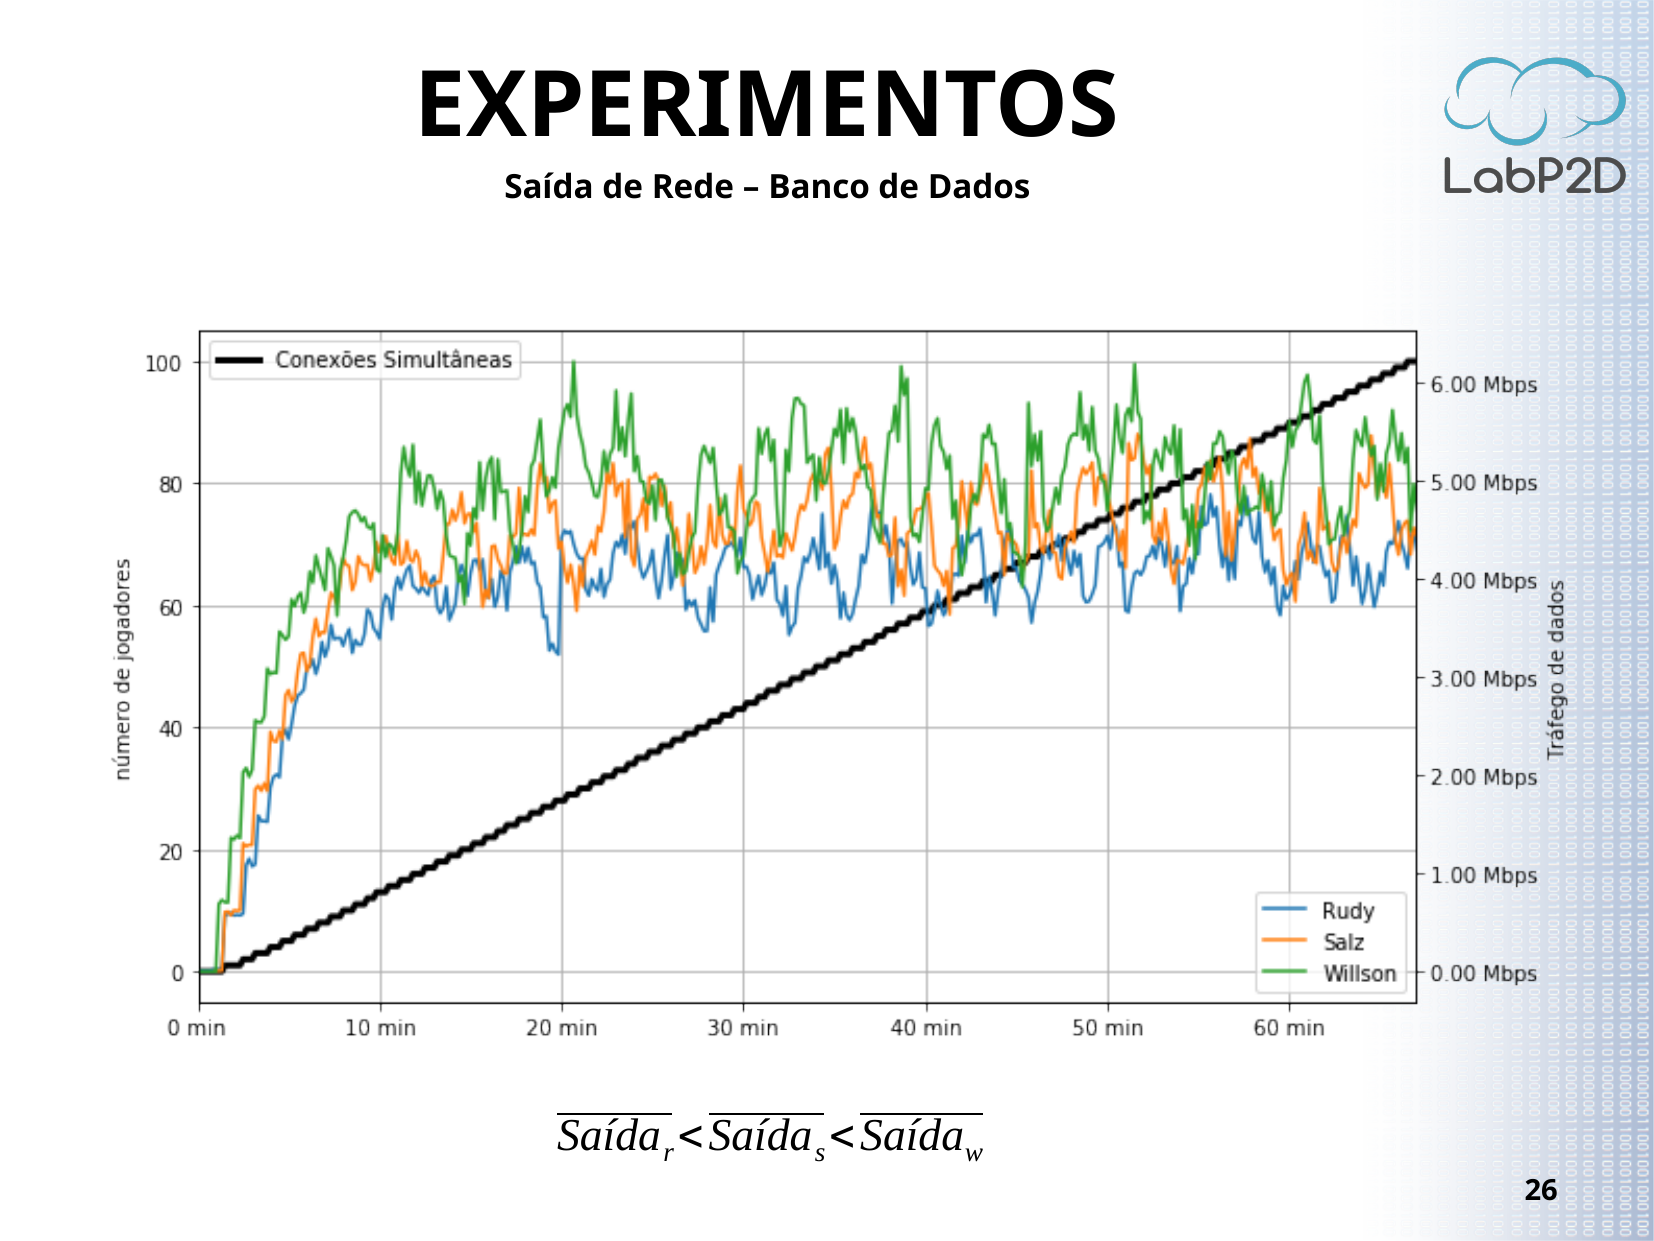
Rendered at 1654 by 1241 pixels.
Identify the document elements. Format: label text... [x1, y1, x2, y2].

chart [549, 1110, 991, 1168]
title EXPERIMENTOS Saída de Rede – Banco de Dados [82, 19, 1453, 227]
picture [99, 1, 1654, 1240]
